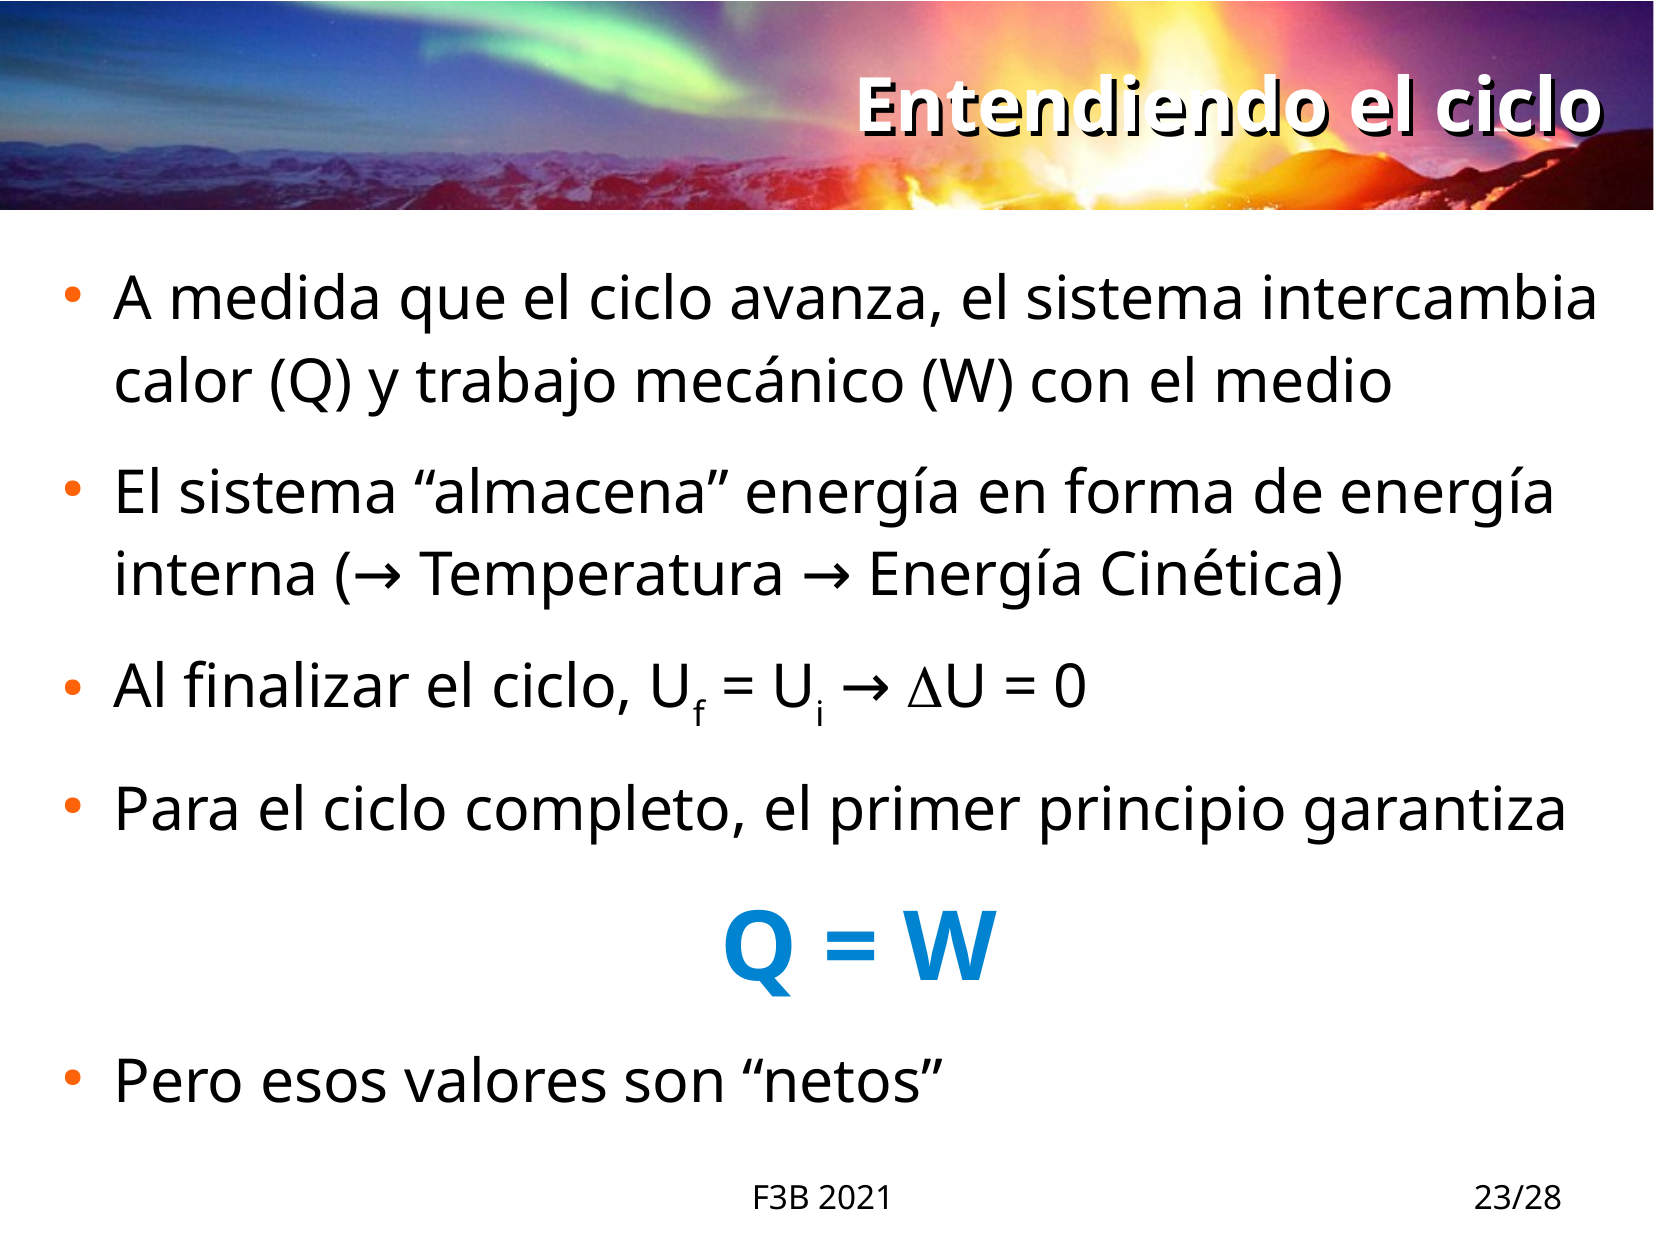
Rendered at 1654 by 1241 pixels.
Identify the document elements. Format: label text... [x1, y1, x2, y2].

picture [0, 1, 1654, 210]
title Entendiendo el ciclo [45, 15, 1606, 191]
list A medida que el ciclo avanza, el sistema intercambia calor (Q) y trabajo mecánico (W) con el medio El sistema “almacena” energía en forma de energía interna (→ Temperatura → Energía Cinética) Al finalizar el ciclo, Uf = Ui → DU = 0 Para el ciclo completo, el primer principio garantiza Q = W Pero esos valores son “netos” [45, 255, 1606, 1156]
